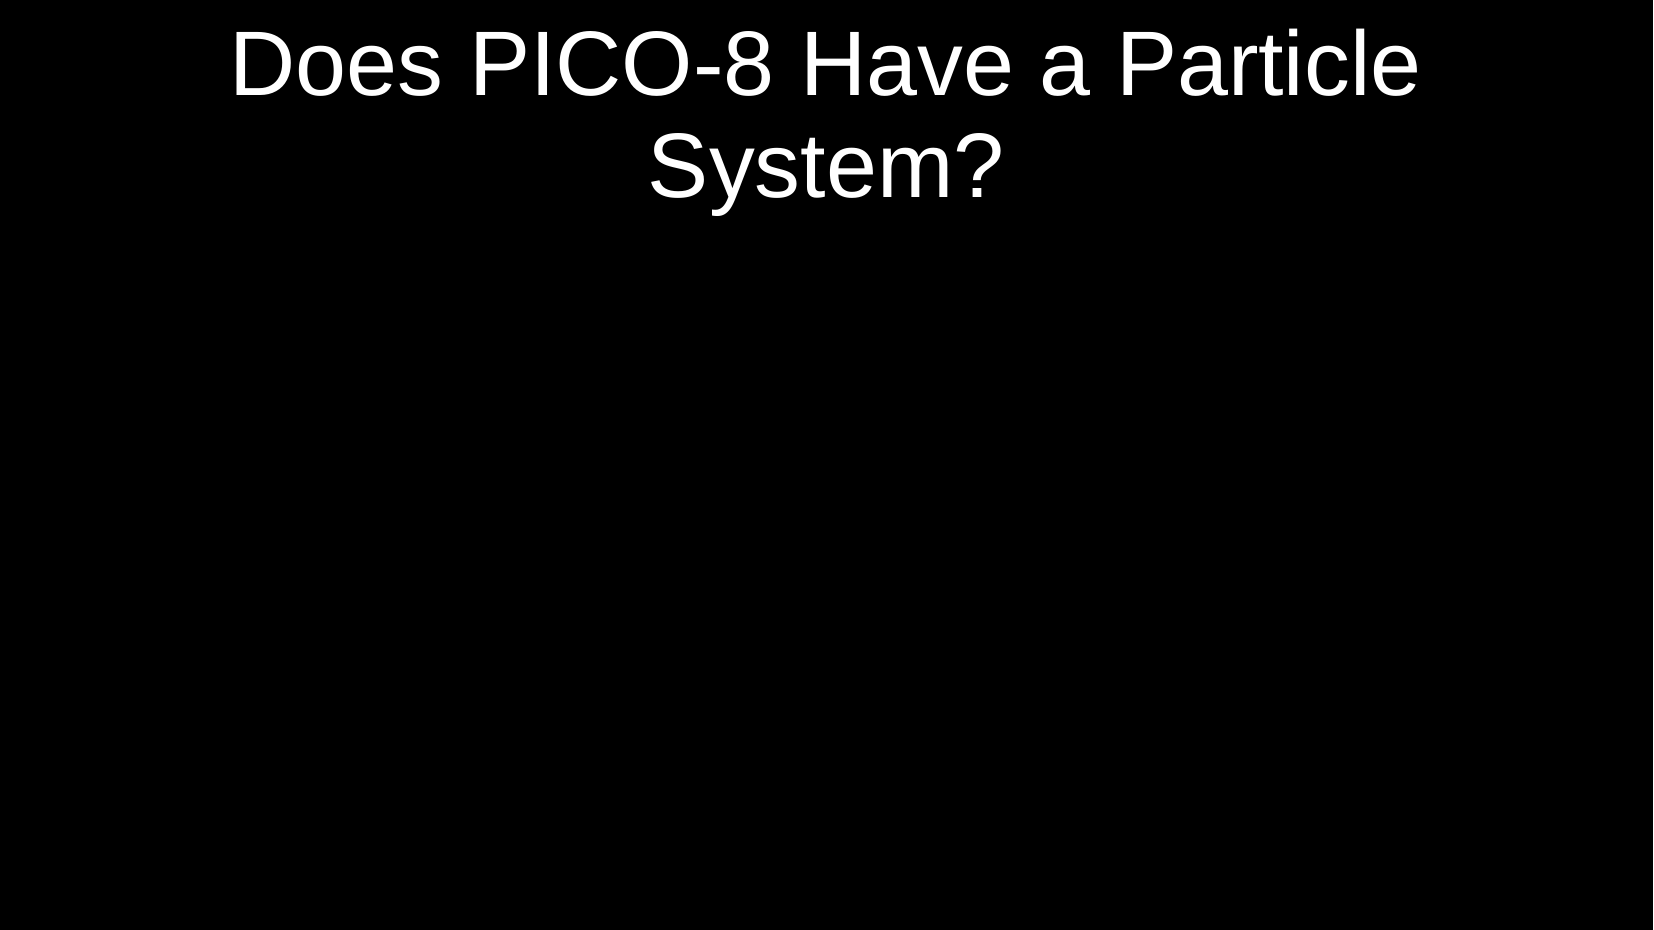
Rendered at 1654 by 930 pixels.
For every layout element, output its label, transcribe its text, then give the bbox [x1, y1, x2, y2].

title Does PICO-8 Have a Particle System? [82, 12, 1571, 218]
